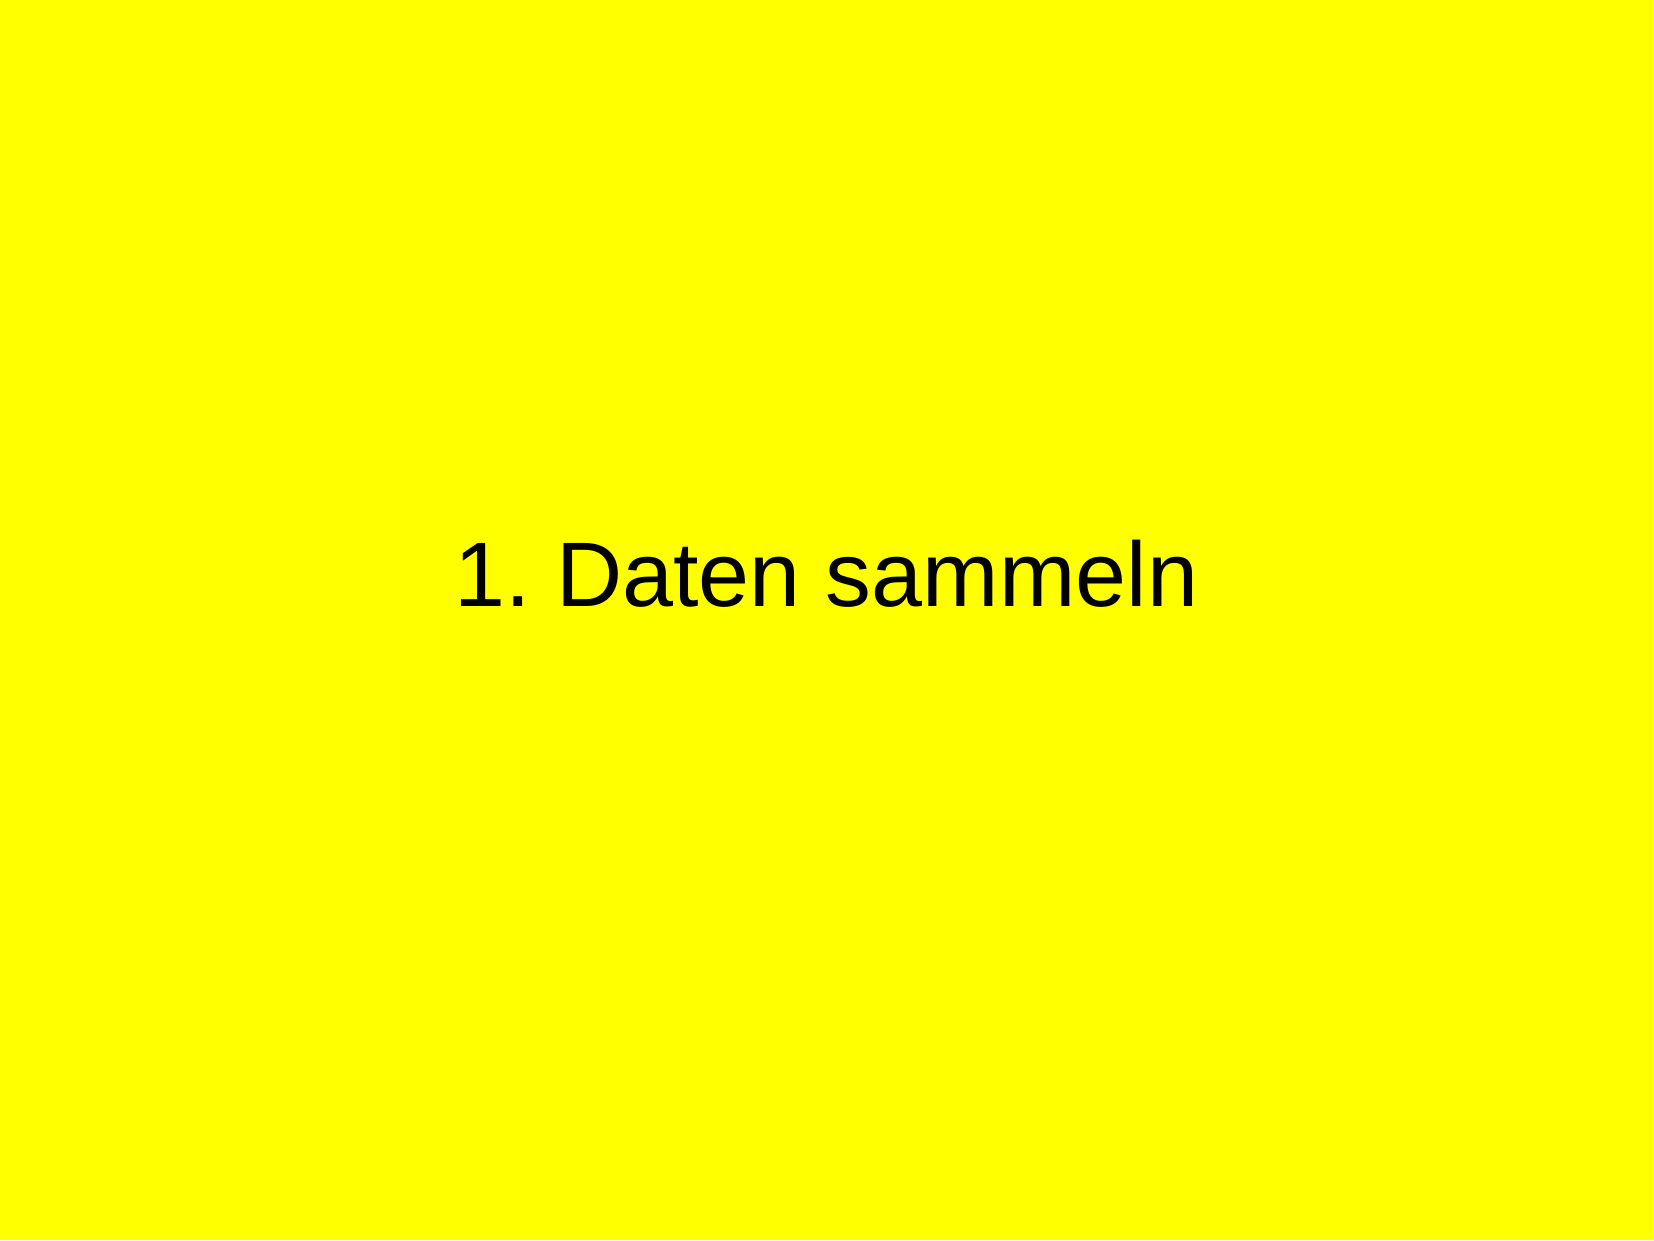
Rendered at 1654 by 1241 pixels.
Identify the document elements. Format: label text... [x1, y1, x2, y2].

title 1. Daten sammeln [82, 56, 1571, 1093]
